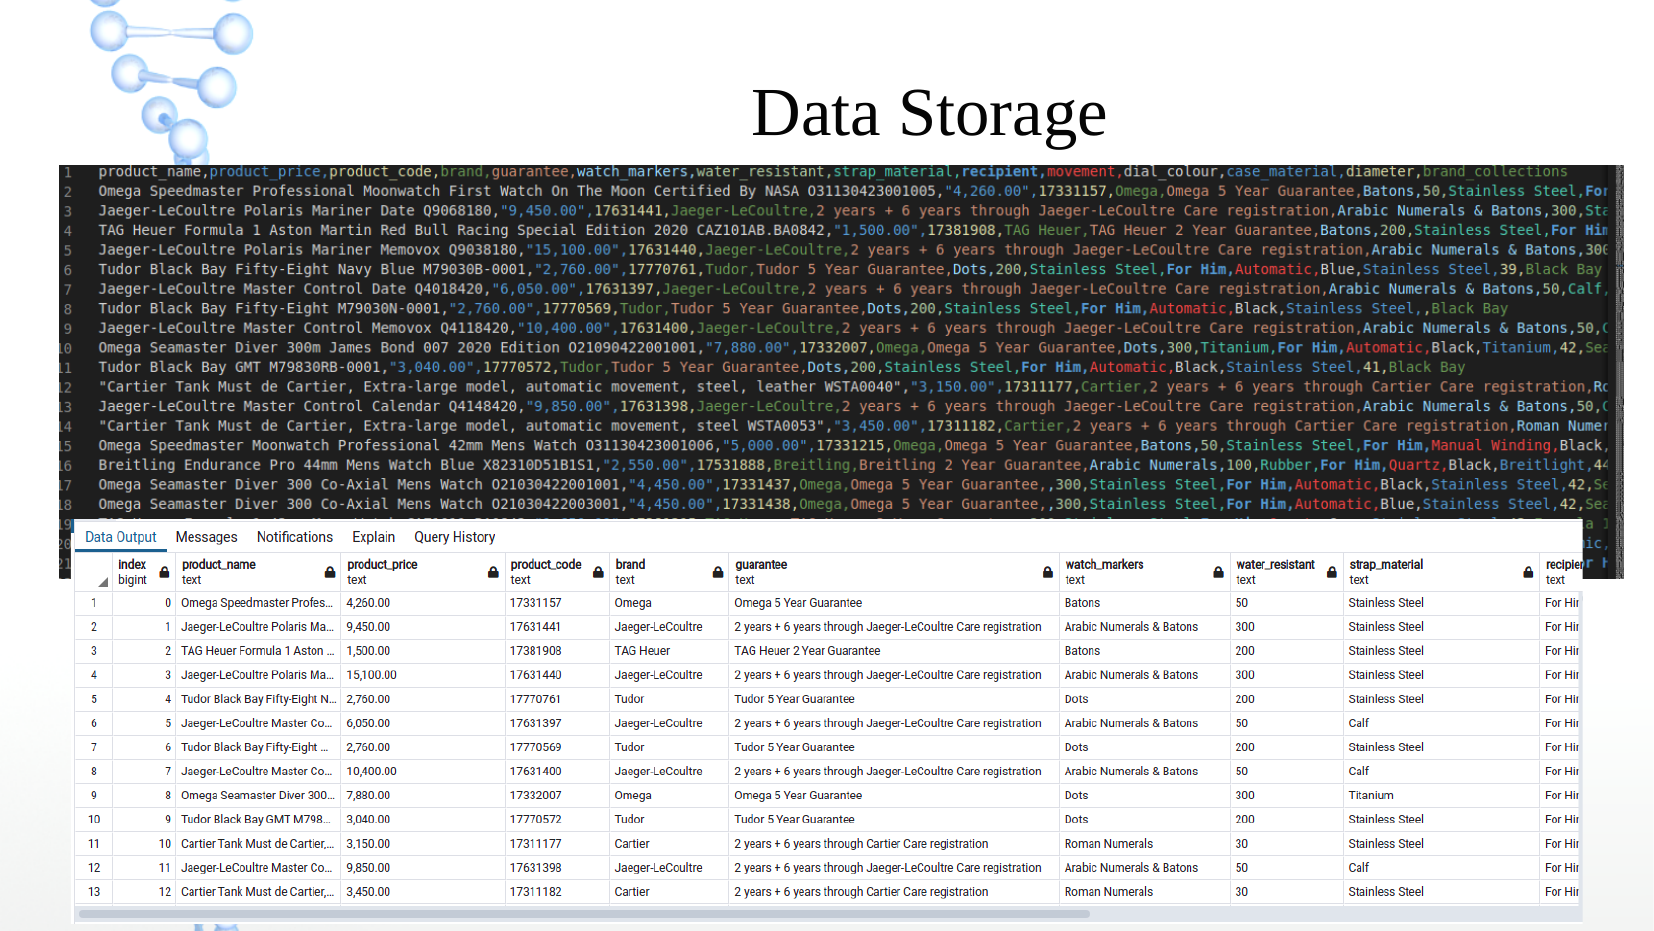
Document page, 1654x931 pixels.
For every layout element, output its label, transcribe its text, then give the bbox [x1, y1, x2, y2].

picture [0, 0, 1654, 931]
title Data Storage [265, 35, 1595, 165]
